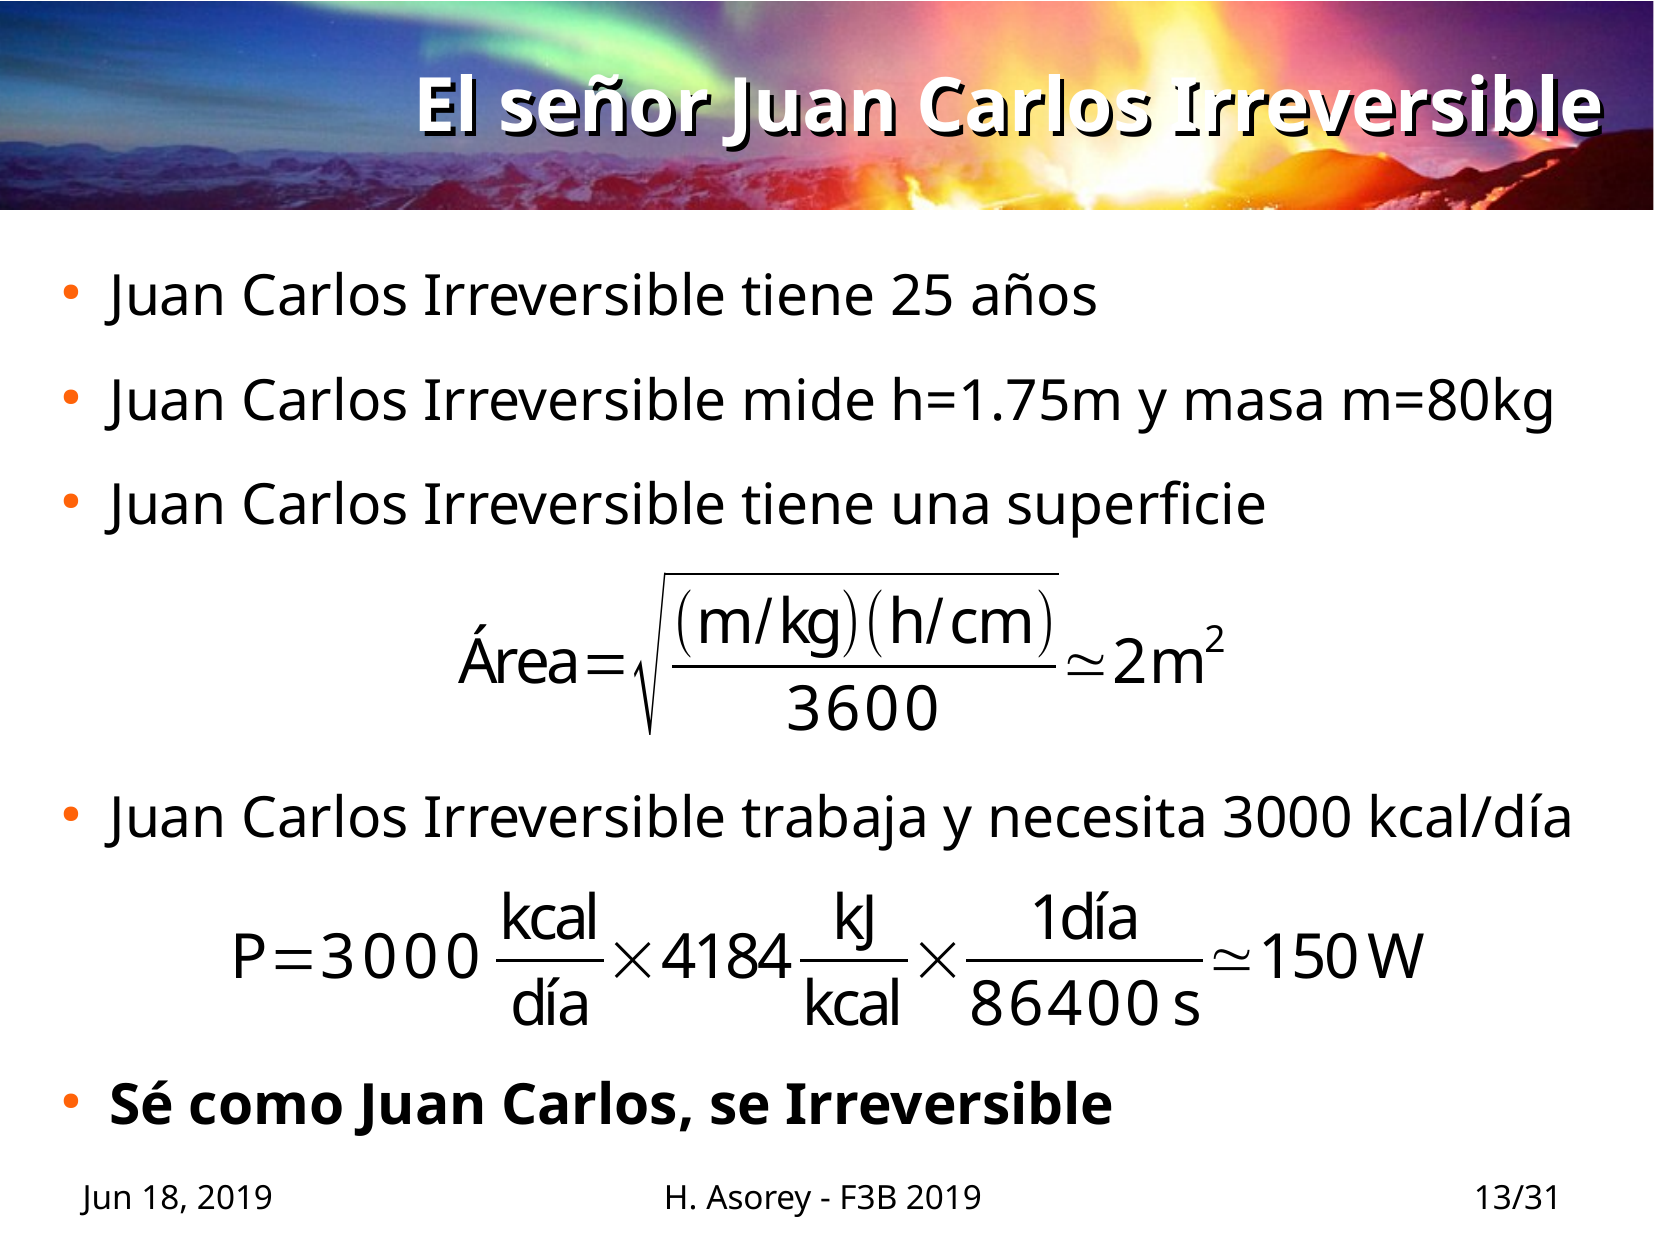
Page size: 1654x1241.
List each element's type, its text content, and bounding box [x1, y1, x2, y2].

list Juan Carlos Irreversible tiene 25 años Juan Carlos Irreversible mide h=1.75m y masa m=80kg Juan Carlos Irreversible tiene una superficie Juan Carlos Irreversible trabaja y necesita 3000 kcal/día Sé como Juan Carlos, se Irreversible [45, 255, 1606, 1156]
title El señor Juan Carlos Irreversible [45, 15, 1606, 191]
chart [224, 880, 1437, 1041]
picture [0, 1, 1654, 210]
chart [449, 570, 1231, 747]
